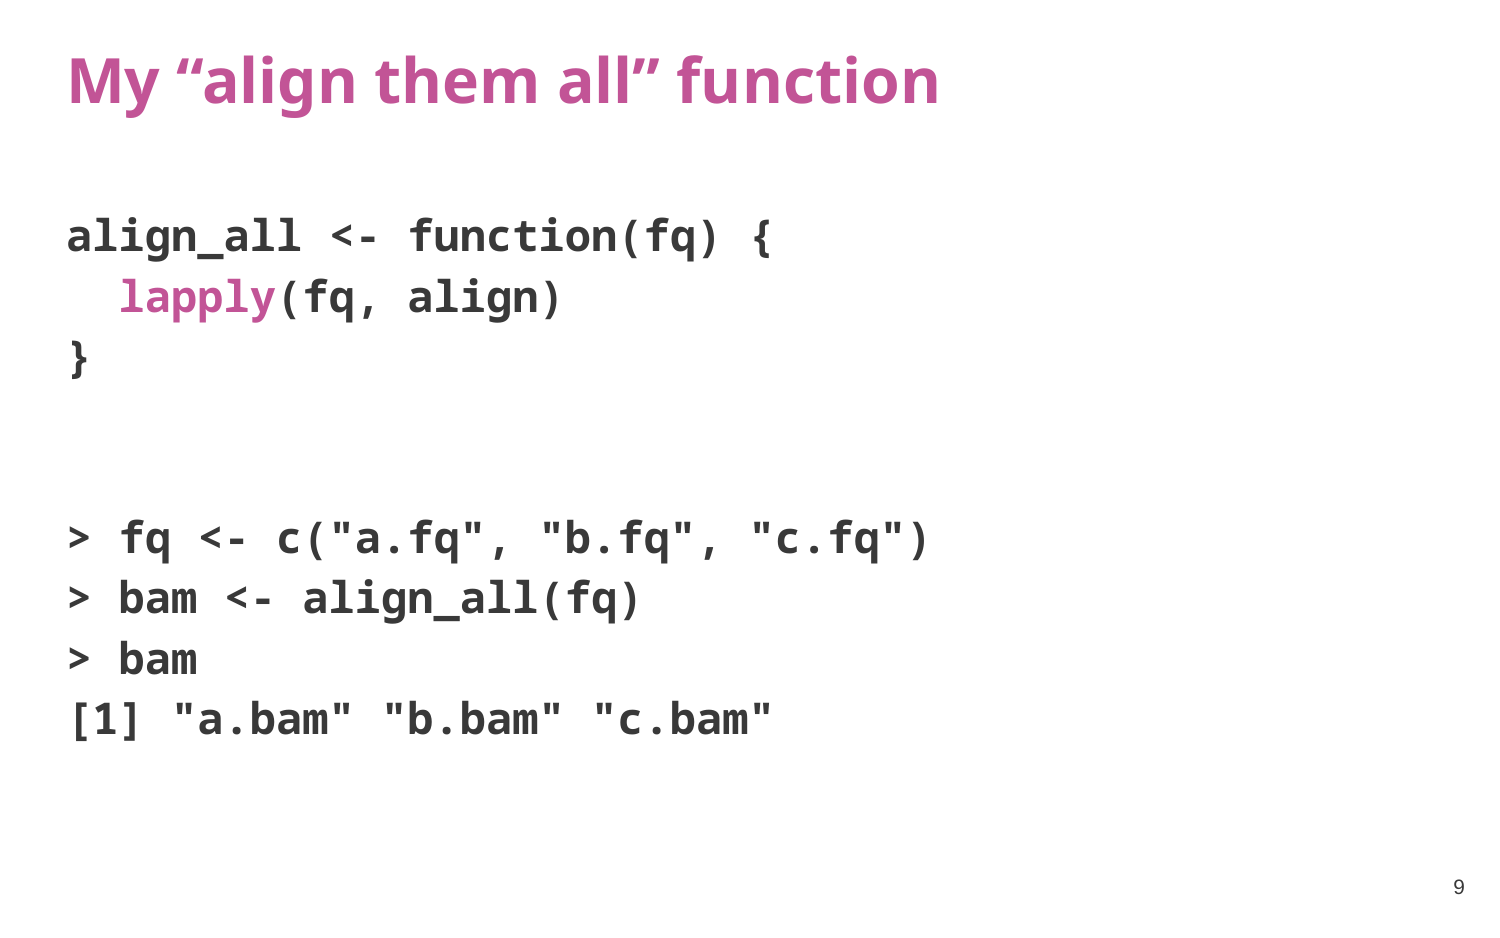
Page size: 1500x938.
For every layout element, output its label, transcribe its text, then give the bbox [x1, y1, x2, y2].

list align_all <- function(fq) { lapply(fq, align) } > fq <- c("a.fq", "b.fq", "c.fq") > bam <- align_all(fq) > bam [1] "a.bam" "b.bam" "c.bam" [51, 185, 1449, 877]
slide_number <number> [1389, 849, 1480, 922]
title My “align them all” function [51, 25, 1449, 130]
